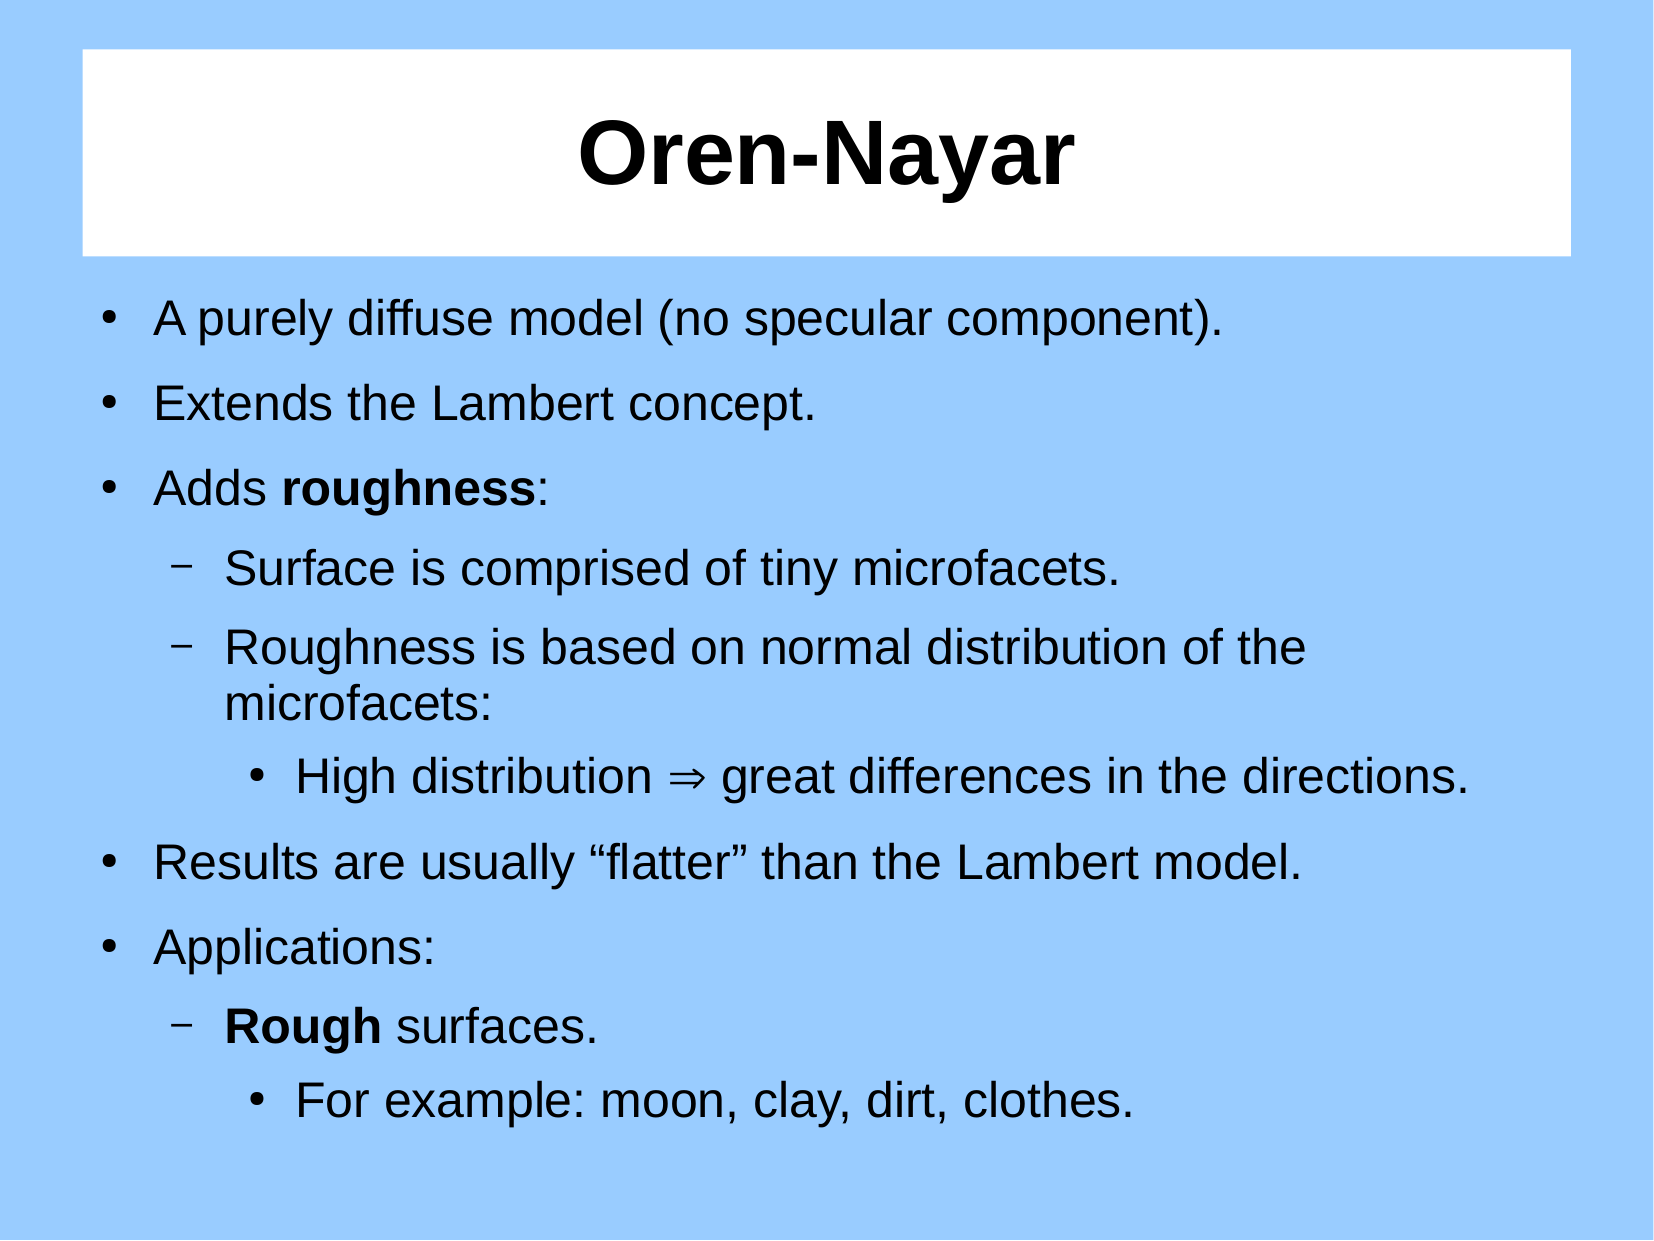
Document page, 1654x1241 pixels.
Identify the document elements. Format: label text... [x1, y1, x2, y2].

title Oren-Nayar [82, 49, 1571, 257]
list A purely diffuse model (no specular component). Extends the Lambert concept. Adds roughness: Surface is comprised of tiny microfacets. Roughness is based on normal distribution of the microfacets: High distribution  great differences in the directions. Results are usually “flatter” than the Lambert model. Applications: Rough surfaces. For example: moon, clay, dirt, clothes. [82, 290, 1571, 1170]
